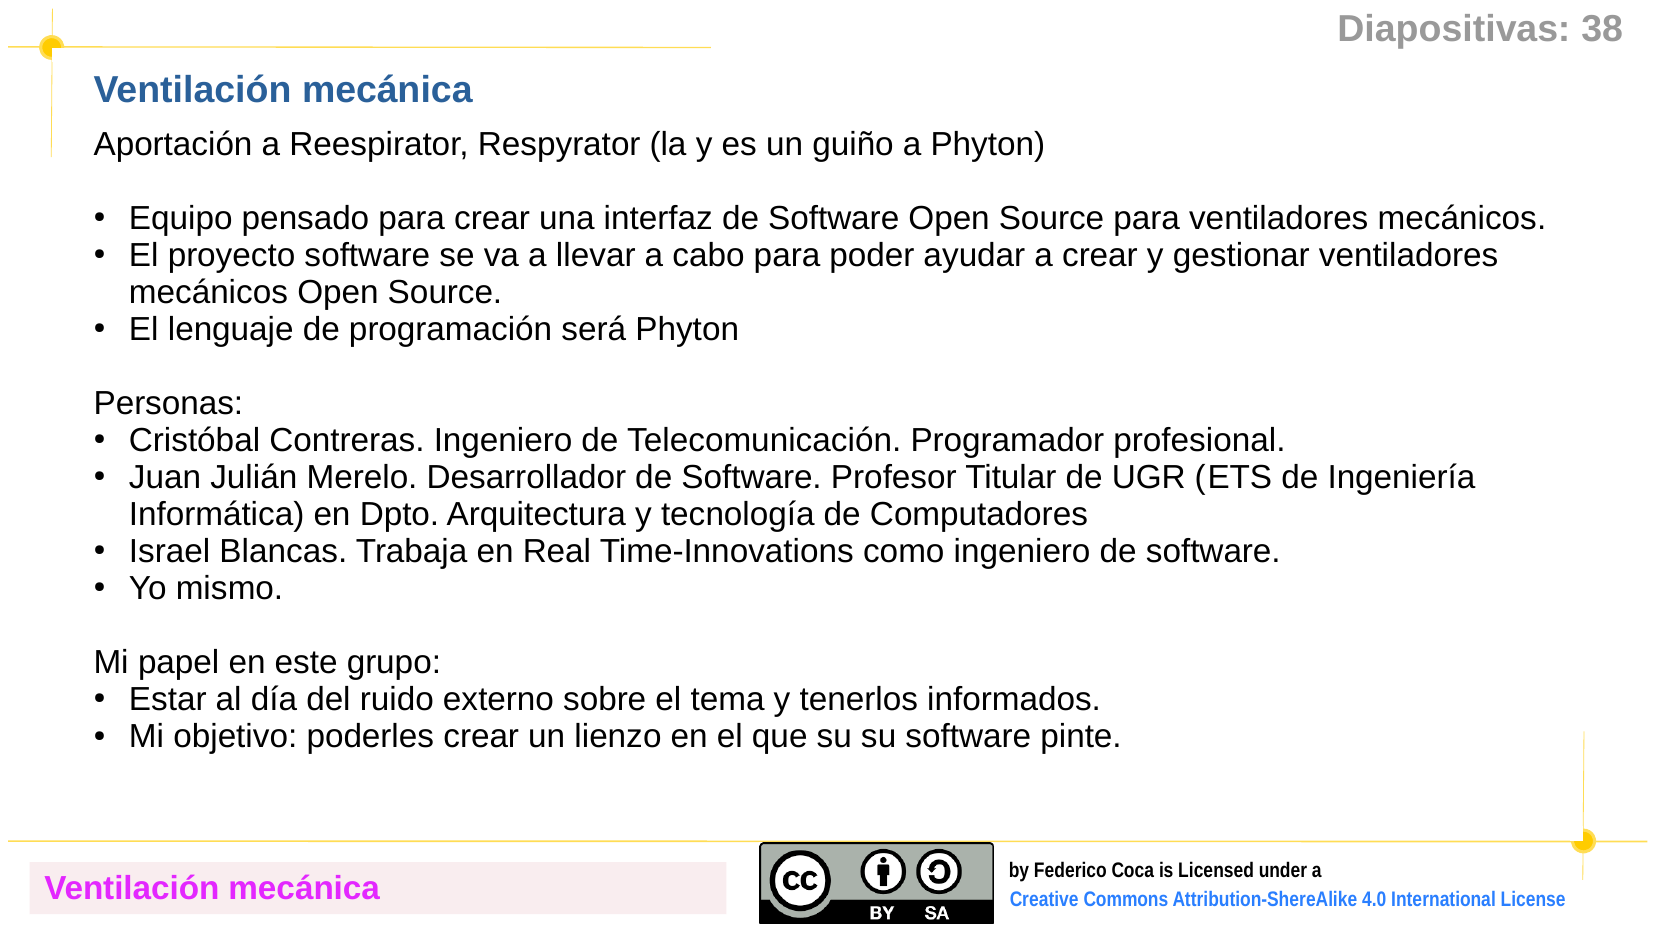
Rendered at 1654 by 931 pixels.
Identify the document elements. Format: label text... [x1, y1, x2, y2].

text_box Aportación a Reespirator, Respyrator (la y es un guiño a Phyton) Equipo pensado para crear una interfaz de Software Open Source para ventiladores mecánicos. El proyecto software se va a llevar a cabo para poder ayudar a crear y gestionar ventiladores mecánicos Open Source. El lenguaje de programación será Phyton Personas: Cristóbal Contreras. Ingeniero de Telecomunicación. Programador profesional. Juan Julián Merelo. Desarrollador de Software. Profesor Titular de UGR (ETS de Ingeniería Informática) en Dpto. Arquitectura y tecnología de Computadores Israel Blancas. Trabaja en Real Time-Innovations como ingeniero de software. Yo mismo. Mi papel en este grupo: Estar al día del ruido externo sobre el tema y tenerlos informados. Mi objetivo: poderles crear un lienzo en el que su su software pinte. [78, 118, 1630, 763]
text_box Diapositivas: 38 [1322, 0, 1644, 57]
text_box Ventilación mecánica [78, 61, 886, 118]
text_box Ventilación mecánica [29, 862, 727, 915]
